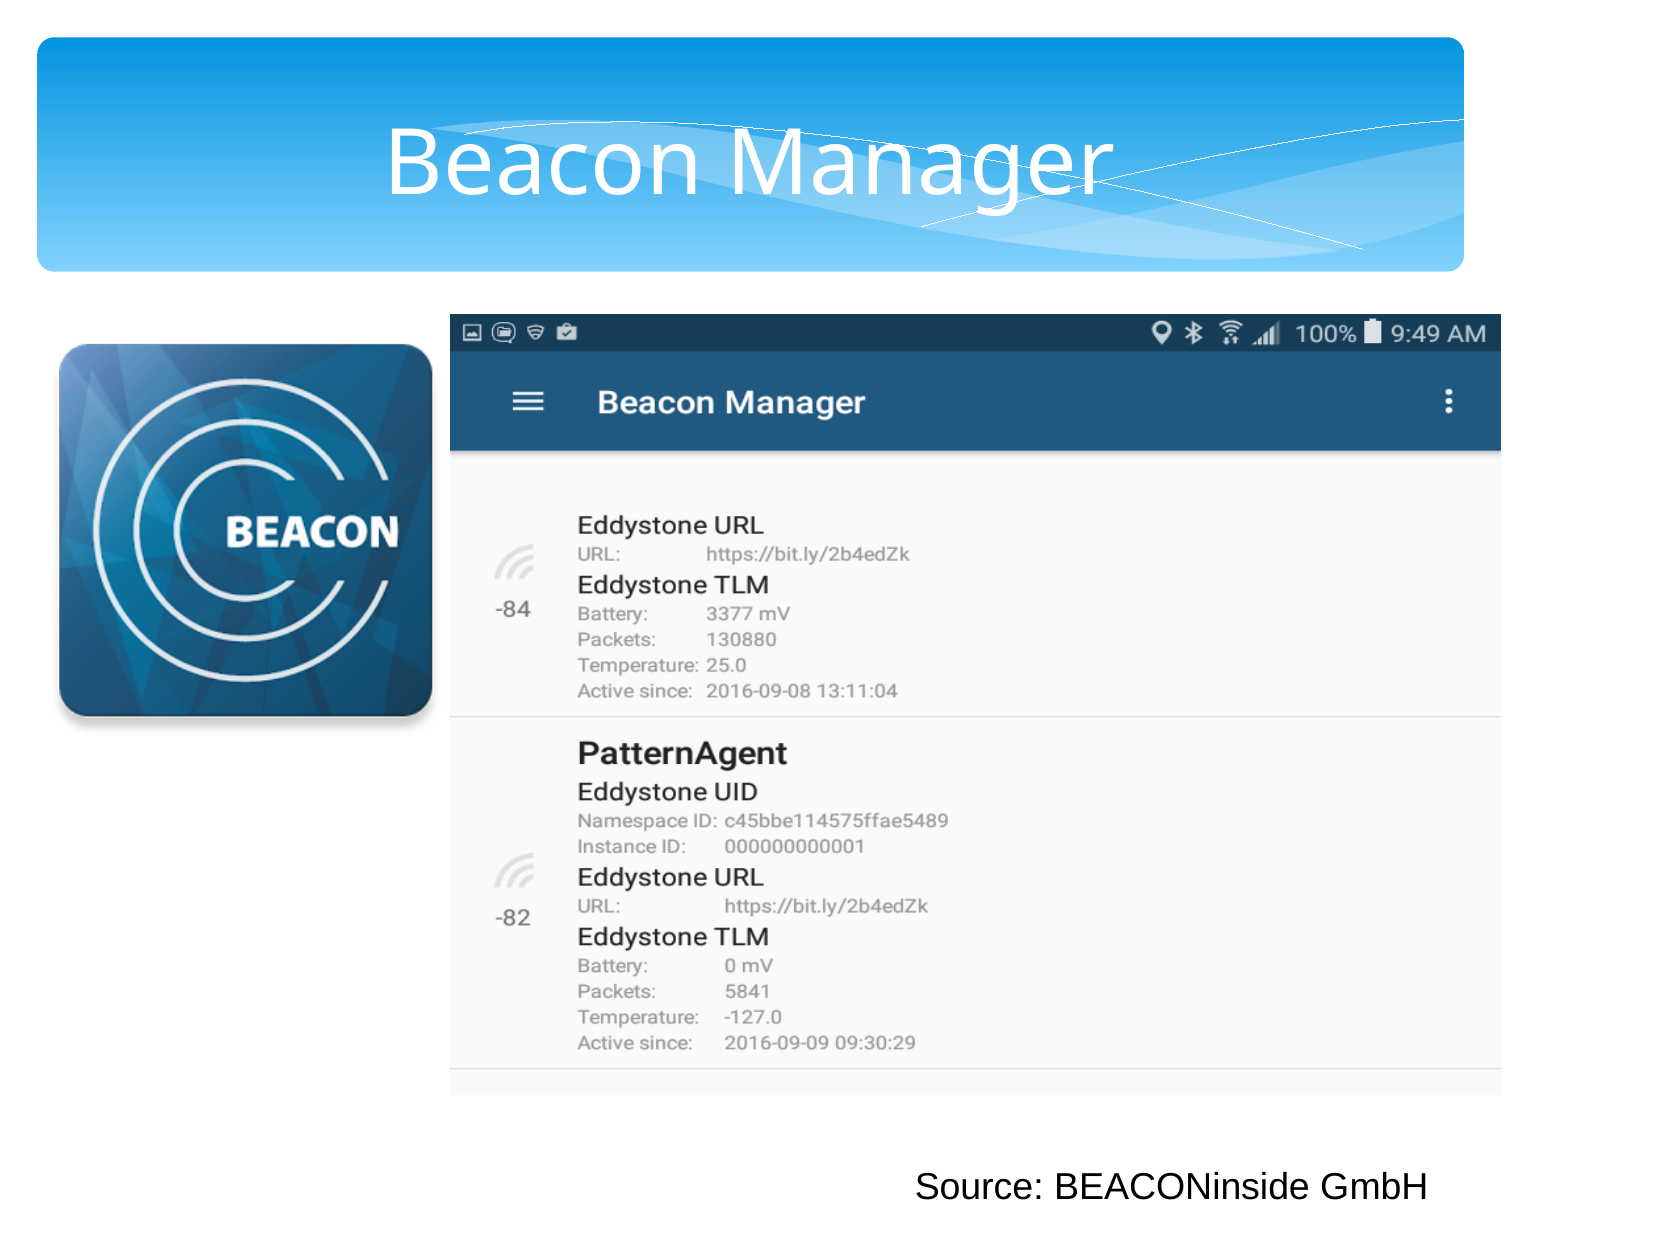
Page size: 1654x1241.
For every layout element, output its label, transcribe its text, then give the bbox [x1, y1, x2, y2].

picture [11, 296, 1501, 1096]
title Beacon Manager [74, 55, 1425, 261]
text_box Source: BEACONinside GmbH [900, 1158, 1486, 1216]
